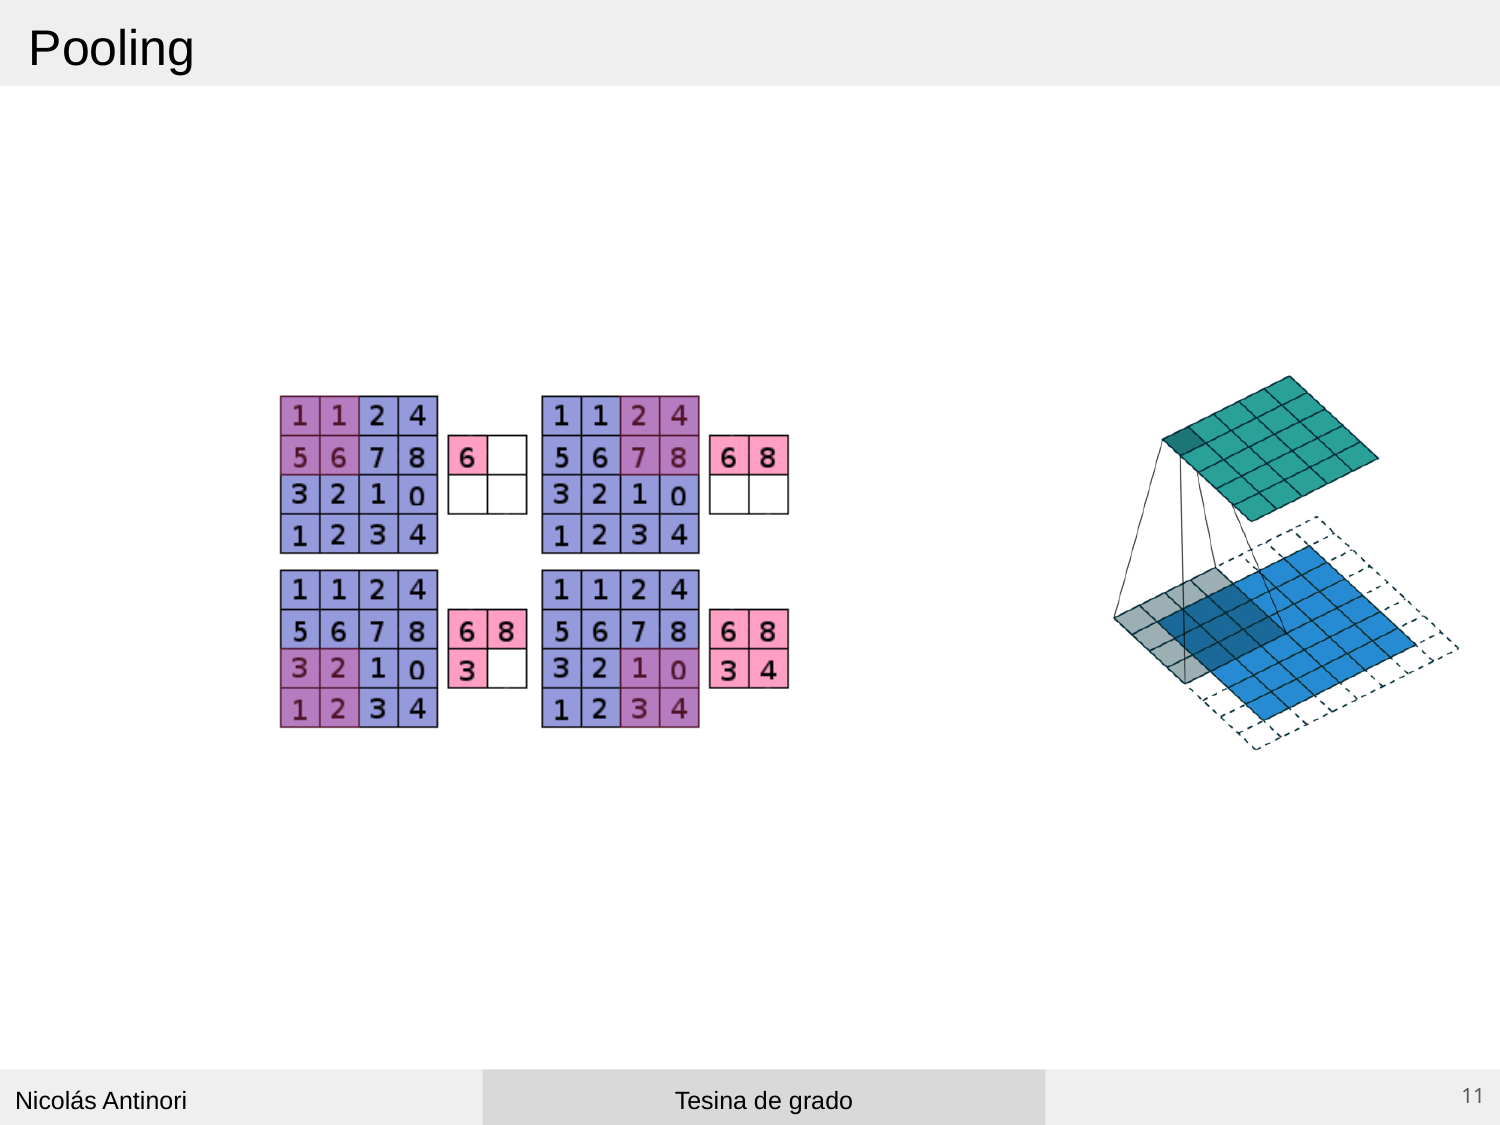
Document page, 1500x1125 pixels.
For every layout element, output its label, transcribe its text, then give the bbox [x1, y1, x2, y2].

text_box Tesina de grado [482, 1069, 1046, 1125]
picture [1095, 357, 1477, 768]
slide_number <number> [1046, 1069, 1500, 1125]
picture [274, 388, 797, 736]
text_box Nicolás Antinori [0, 1069, 482, 1125]
text_box Pooling [0, 0, 1500, 86]
